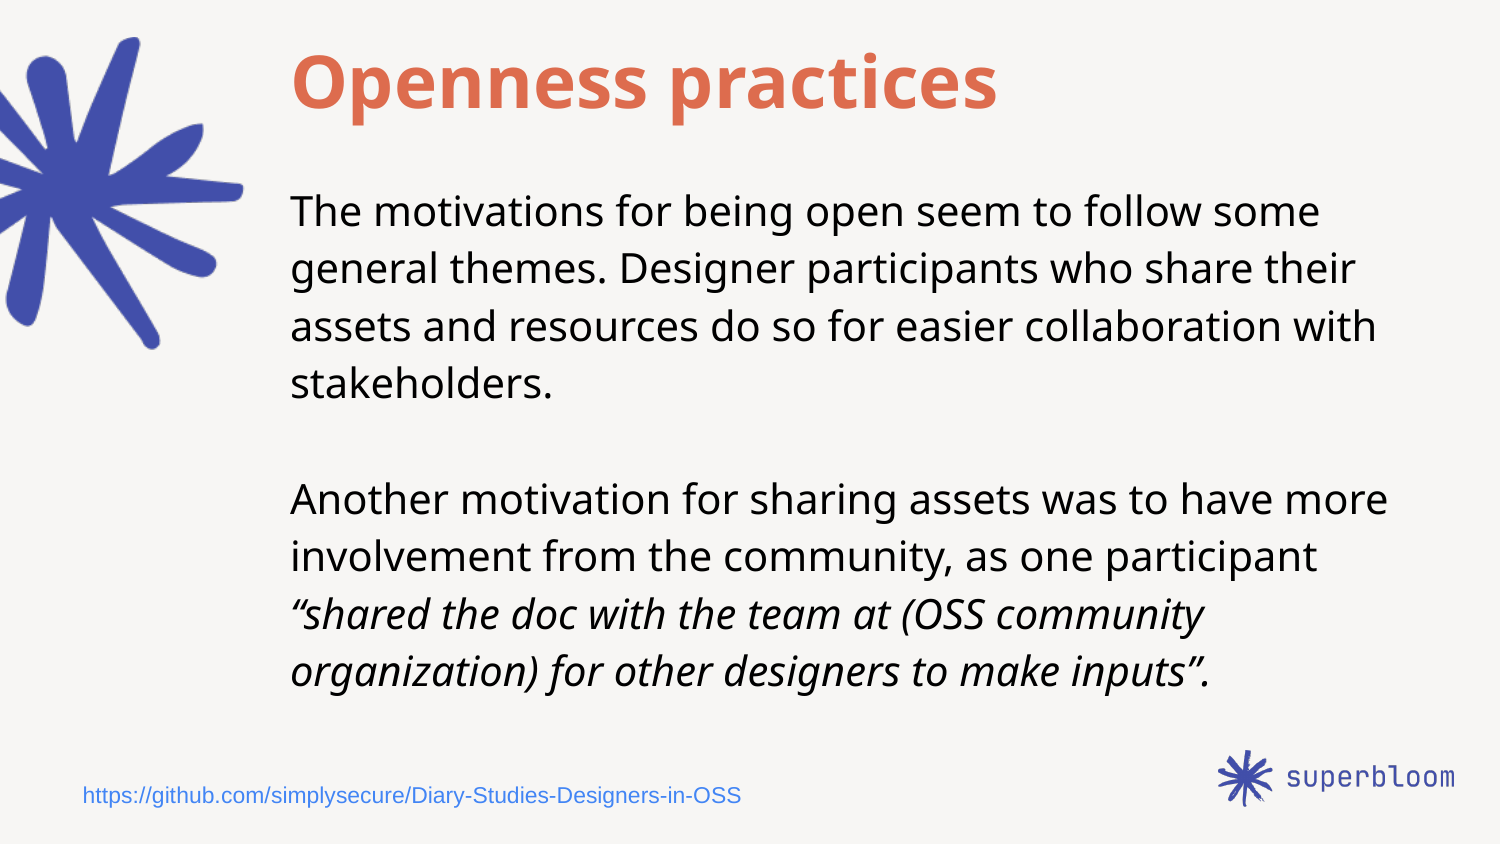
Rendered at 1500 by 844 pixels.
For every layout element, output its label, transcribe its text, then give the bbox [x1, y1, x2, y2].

text_box https://github.com/simplysecure/Diary-Studies-Designers-in-OSS [67, 765, 786, 824]
text_box The motivations for being open seem to follow some general themes. Designer participants who share their assets and resources do so for easier collaboration with stakeholders. Another motivation for sharing assets was to have more involvement from the community, as one participant “shared the doc with the team at (OSS community organization) for other designers to make inputs”. [274, 162, 1474, 711]
picture [1218, 750, 1454, 807]
text_box Openness practices [275, 20, 1128, 139]
picture [0, 37, 260, 378]
